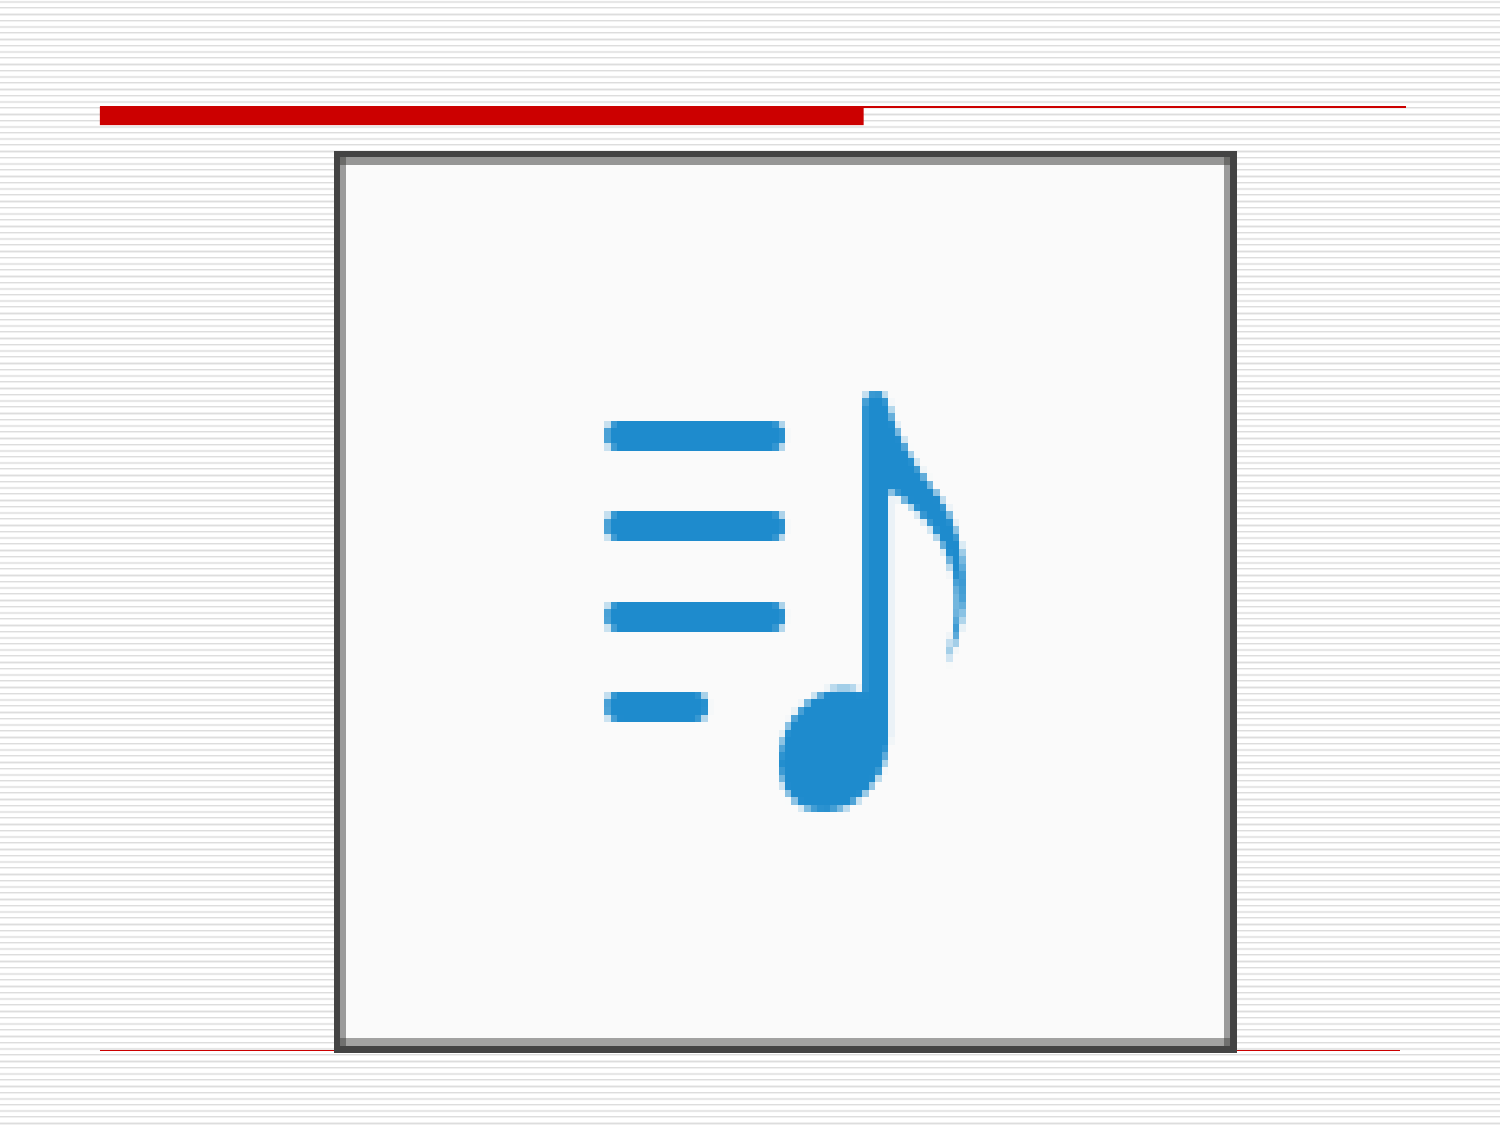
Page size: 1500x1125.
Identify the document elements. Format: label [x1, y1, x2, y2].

text_box [333, 149, 1238, 1055]
picture [0, 0, 1500, 1125]
